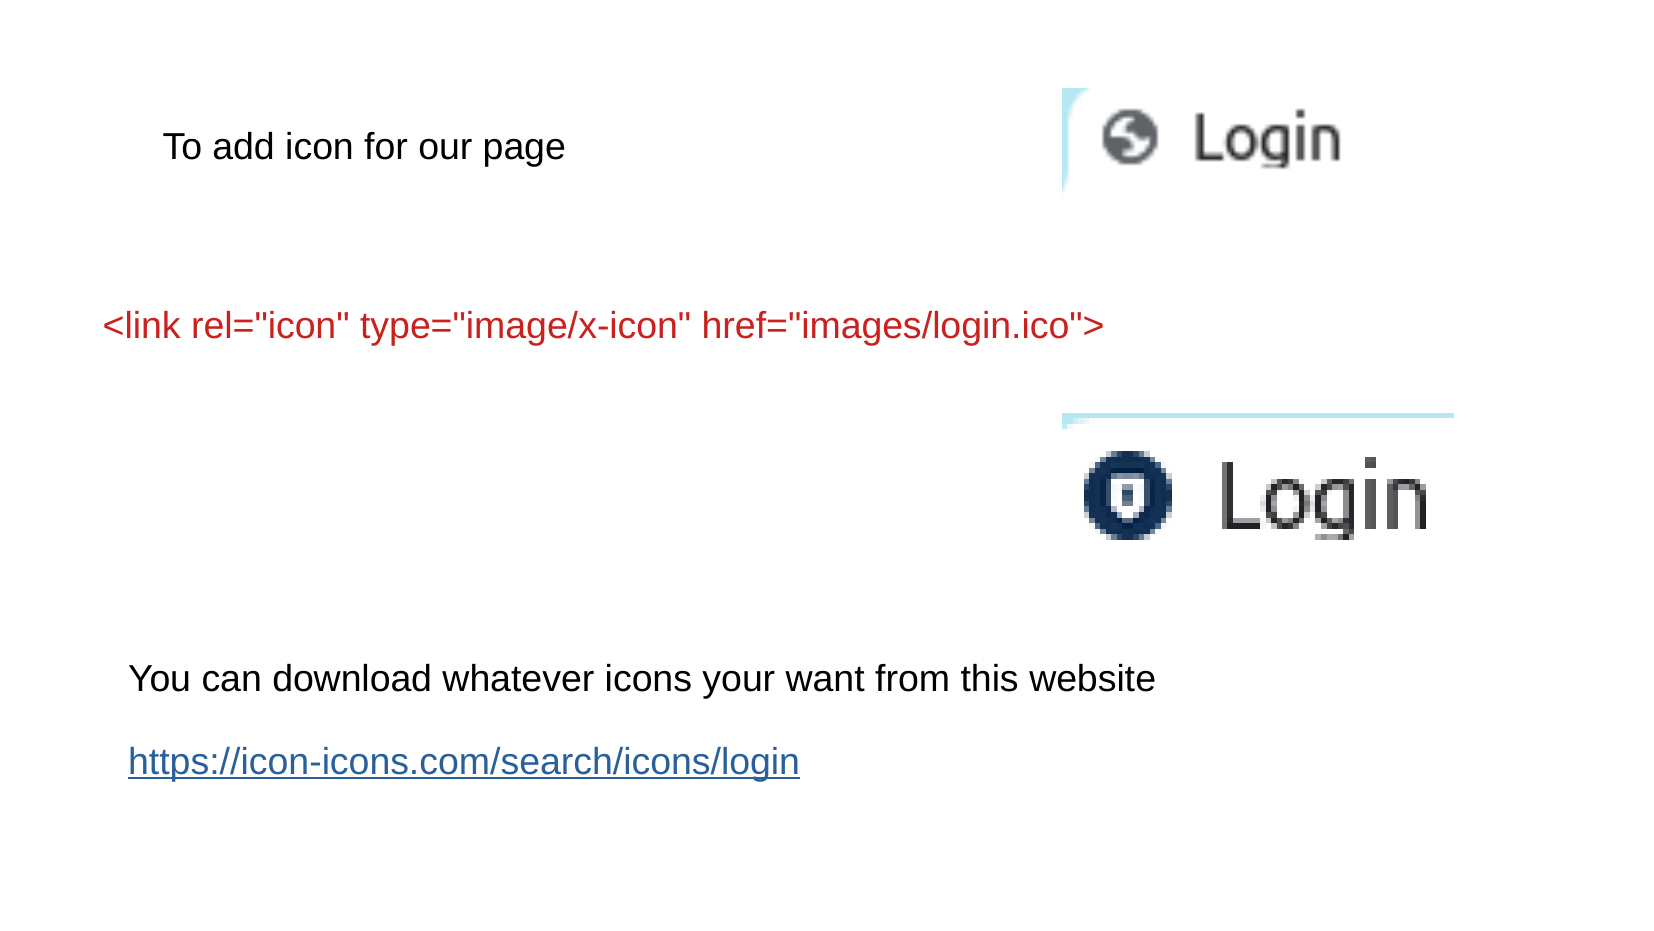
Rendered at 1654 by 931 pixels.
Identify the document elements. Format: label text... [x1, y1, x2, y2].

text_box To add icon for our page [147, 118, 581, 175]
text_box You can download whatever icons your want from this website https://icon-icons.com/search/icons/login [113, 649, 1300, 827]
picture [1062, 413, 1454, 623]
picture [1062, 88, 1530, 266]
text_box <link rel="icon" type="image/x-icon" href="images/login.ico"> [45, 297, 1123, 355]
